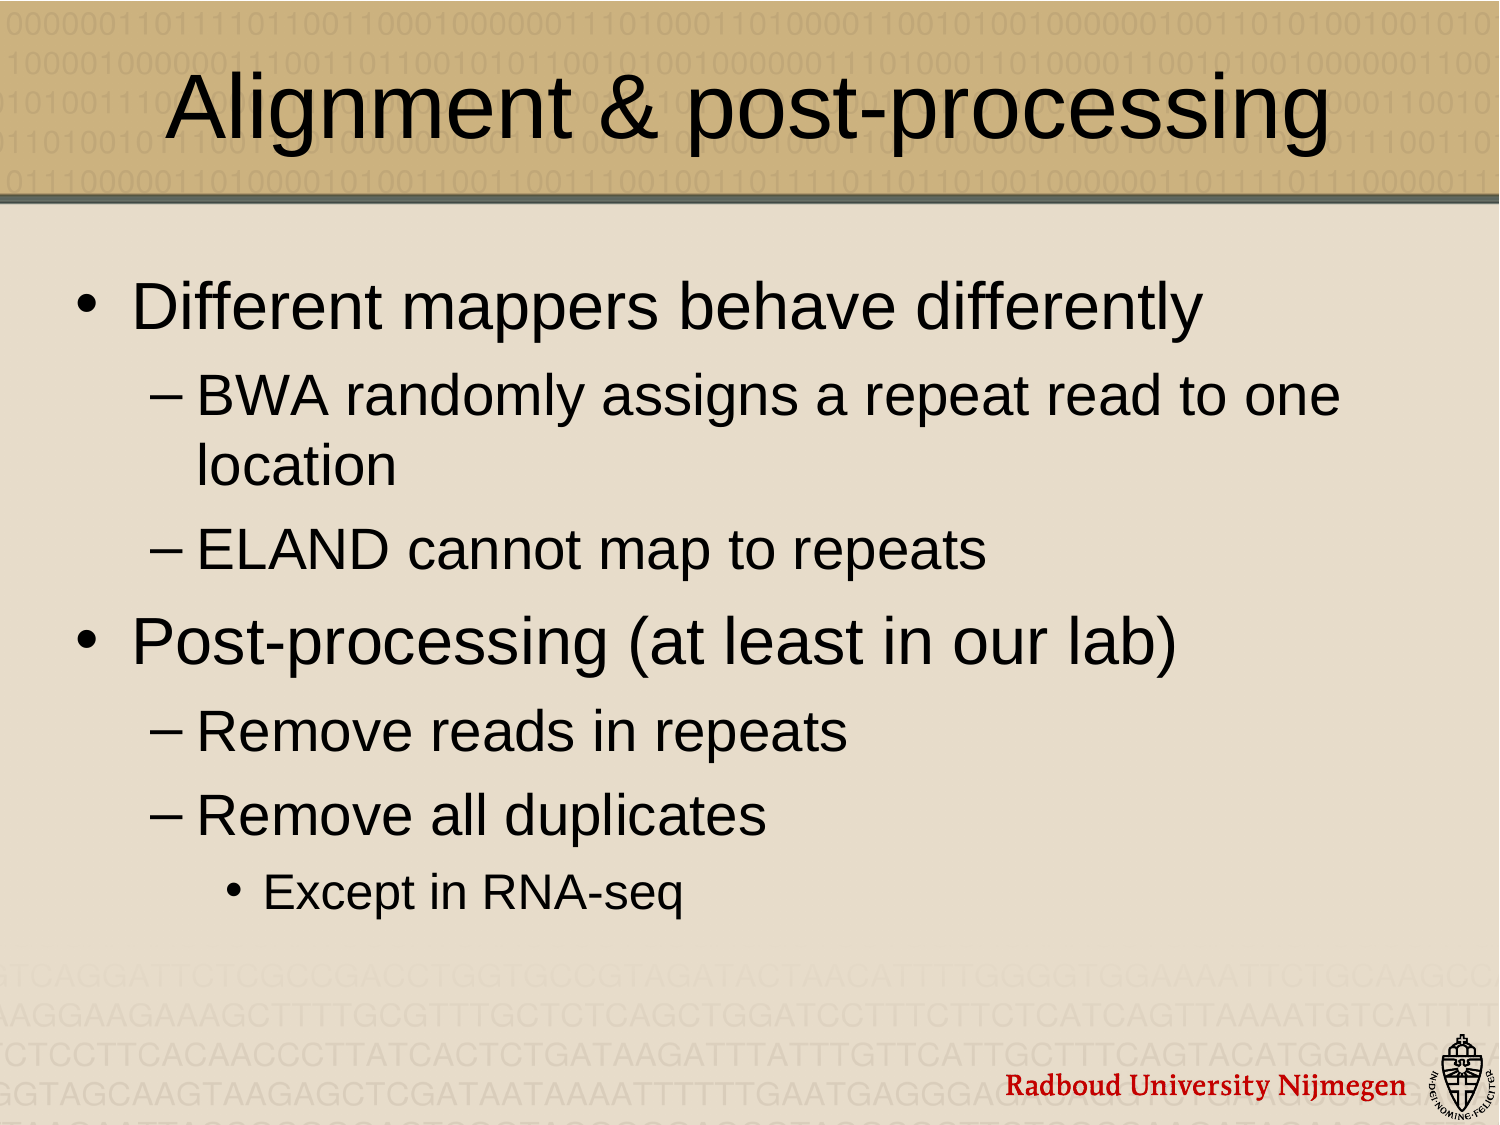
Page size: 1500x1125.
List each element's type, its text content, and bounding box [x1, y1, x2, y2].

picture [0, 1, 1500, 1125]
list Different mappers behave differently BWA randomly assigns a repeat read to one location ELAND cannot map to repeats Post-processing (at least in our lab) Remove reads in repeats Remove all duplicates Except in RNA-seq [75, 262, 1426, 1006]
title Alignment & post-processing [75, 7, 1425, 196]
